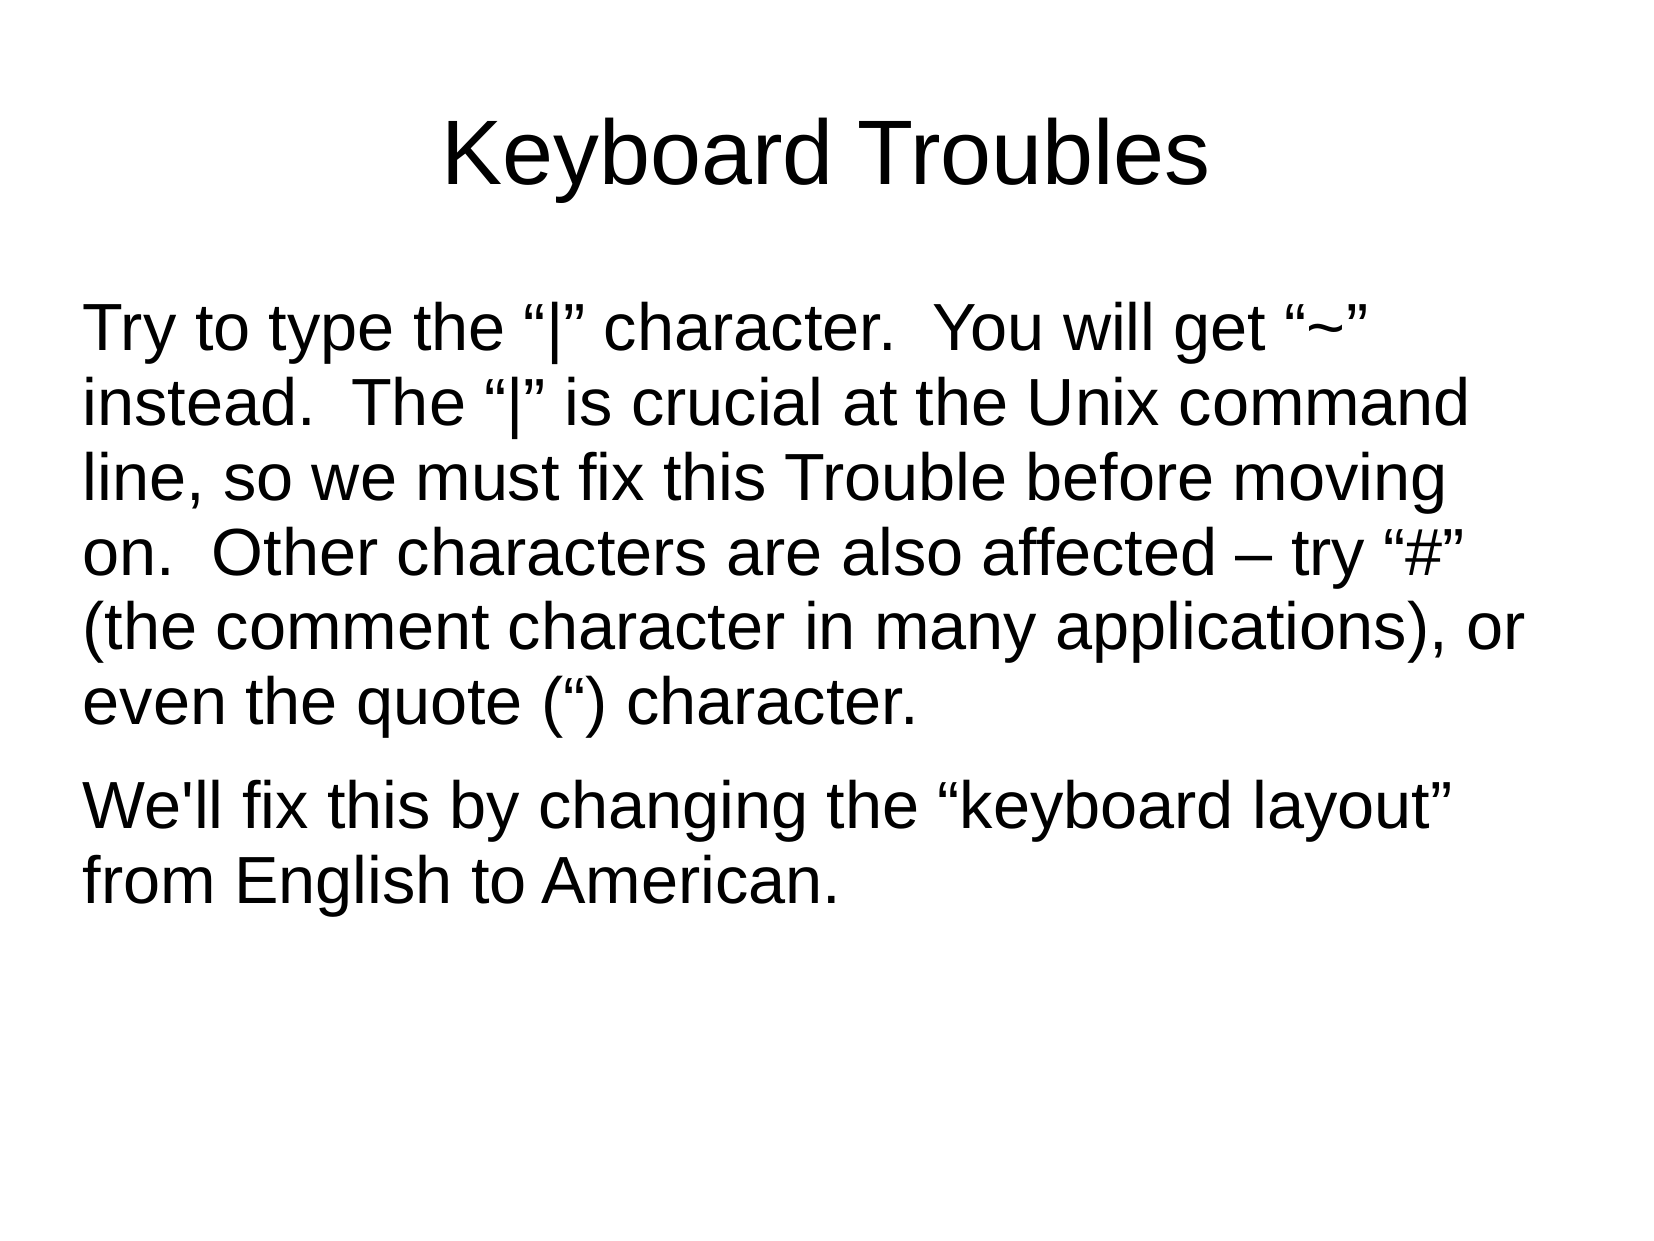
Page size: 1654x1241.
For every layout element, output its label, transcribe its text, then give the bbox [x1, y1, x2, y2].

title Keyboard Troubles [82, 49, 1571, 257]
list Try to type the “|” character. You will get “~” instead. The “|” is crucial at the Unix command line, so we must fix this Trouble before moving on. Other characters are also affected – try “#” (the comment character in many applications), or even the quote (“) character. We'll fix this by changing the “keyboard layout” from English to American. [82, 290, 1538, 1010]
